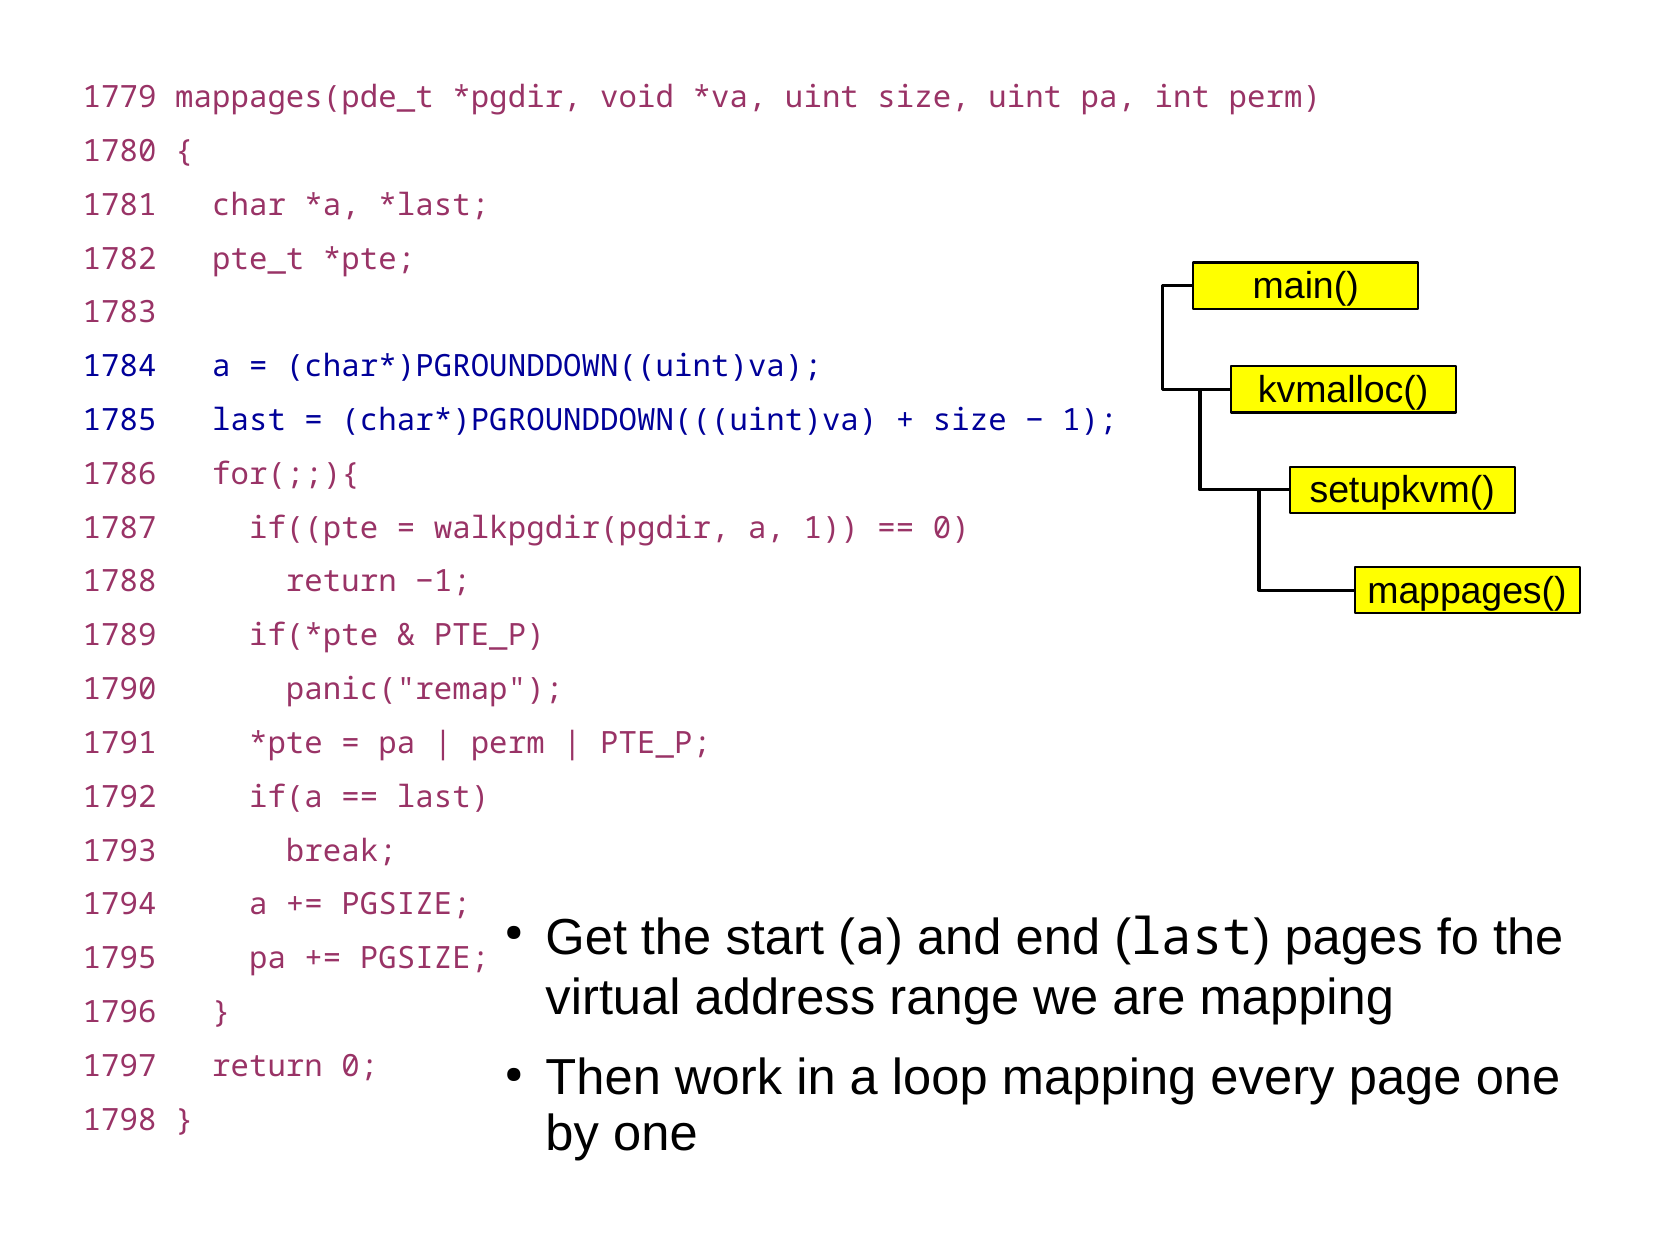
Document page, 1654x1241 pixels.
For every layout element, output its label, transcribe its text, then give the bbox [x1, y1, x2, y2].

text_box setupkvm() [1289, 466, 1515, 513]
text_box mappages() [1354, 567, 1580, 614]
text_box kvmalloc() [1230, 366, 1456, 413]
list Get the start (a) and end (last) pages fo the virtual address range we are mapping Then work in a loop mapping every page one by one [491, 899, 1613, 1163]
list 1779 mappages(pde_t *pgdir, void *va, uint size, uint pa, int perm) 1780 { 1781 char *a, *last; 1782 pte_t *pte; 1783 1784 a = (char*)PGROUNDDOWN((uint)va); 1785 last = (char*)PGROUNDDOWN(((uint)va) + size − 1); 1786 for(;;){ 1787 if((pte = walkpgdir(pgdir, a, 1)) == 0) 1788 return −1; 1789 if(*pte & PTE_P) 1790 panic("remap"); 1791 *pte = pa | perm | PTE_P; 1792 if(a == last) 1793 break; 1794 a += PGSIZE; 1795 pa += PGSIZE; 1796 } 1797 return 0; 1798 } [82, 75, 1571, 1163]
text_box main() [1193, 262, 1419, 309]
